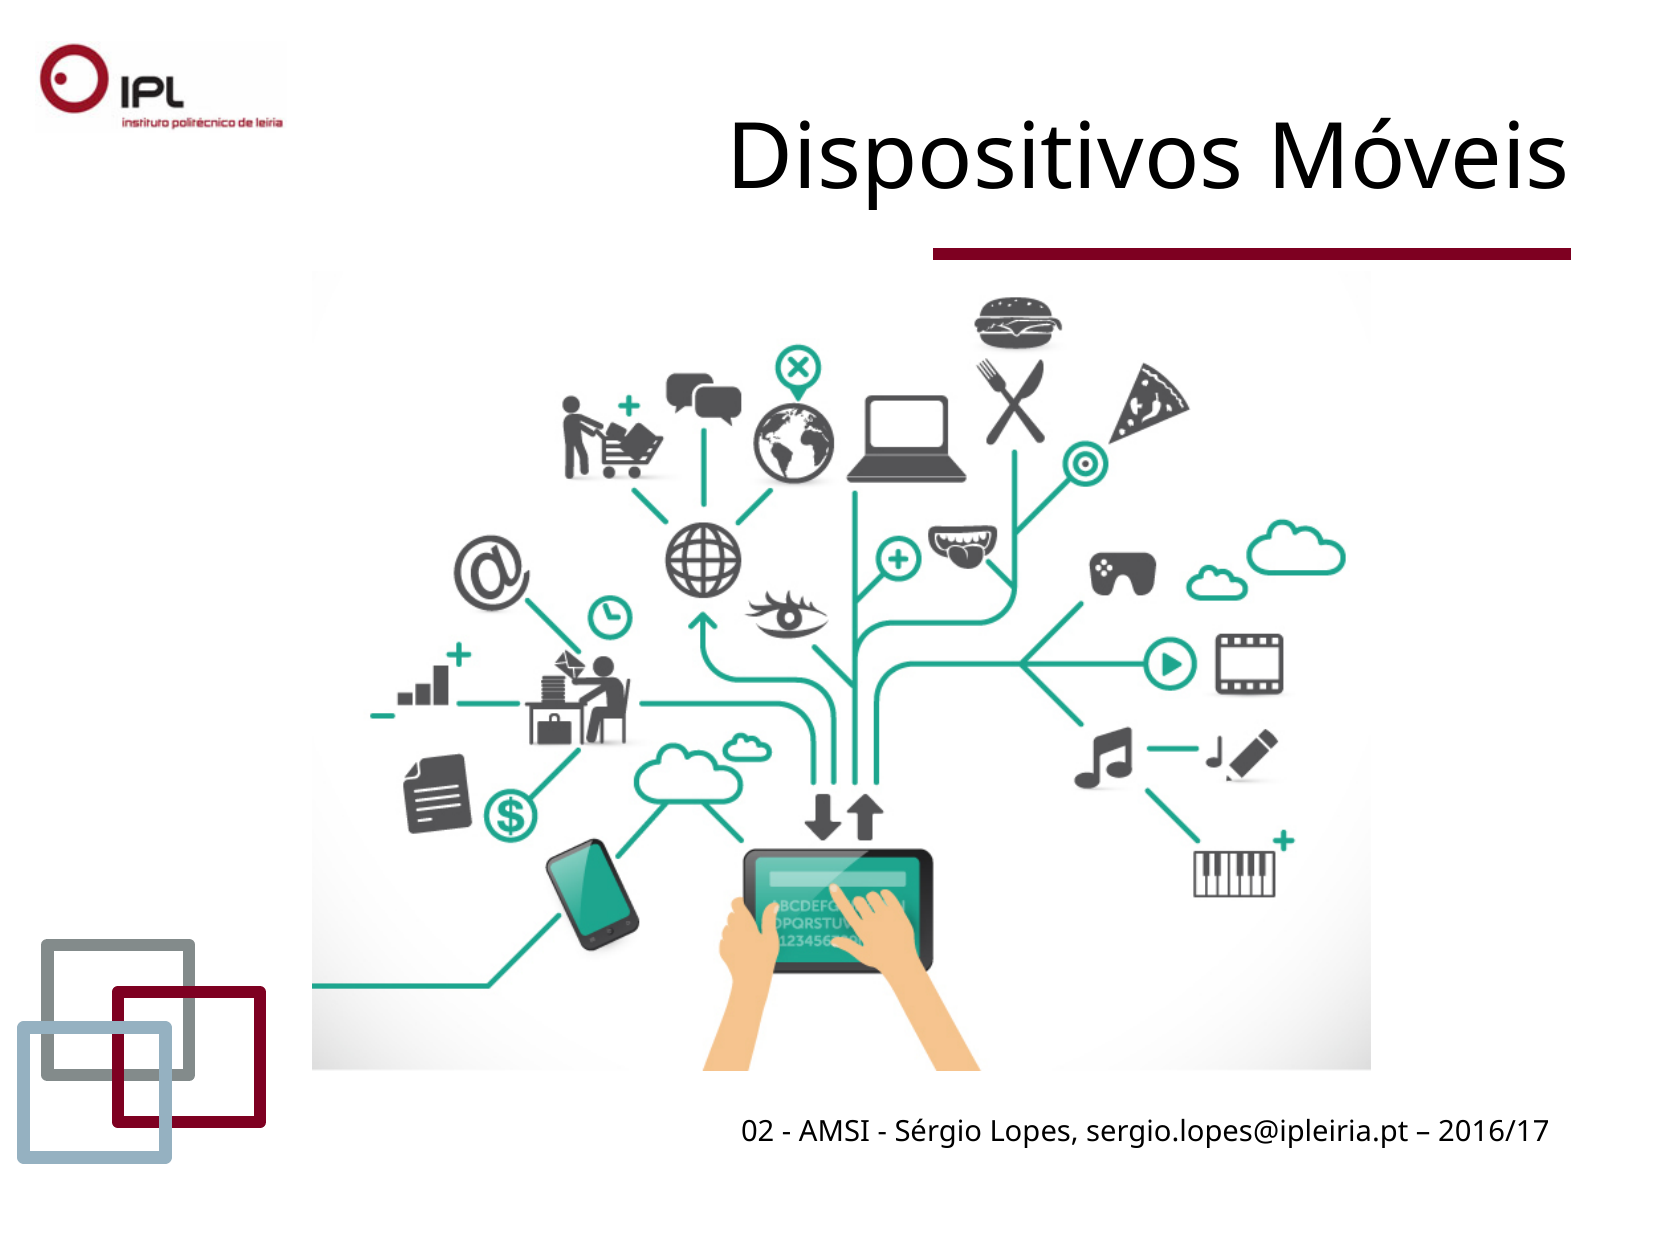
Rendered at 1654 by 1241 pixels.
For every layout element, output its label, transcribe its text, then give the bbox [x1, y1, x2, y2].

picture [35, 41, 291, 133]
picture [312, 271, 1371, 1071]
title Dispositivos Móveis [82, 49, 1571, 257]
text_box 02 - AMSI - Sérgio Lopes, sergio.lopes@ipleiria.pt – 2016/17 [242, 1103, 1565, 1158]
